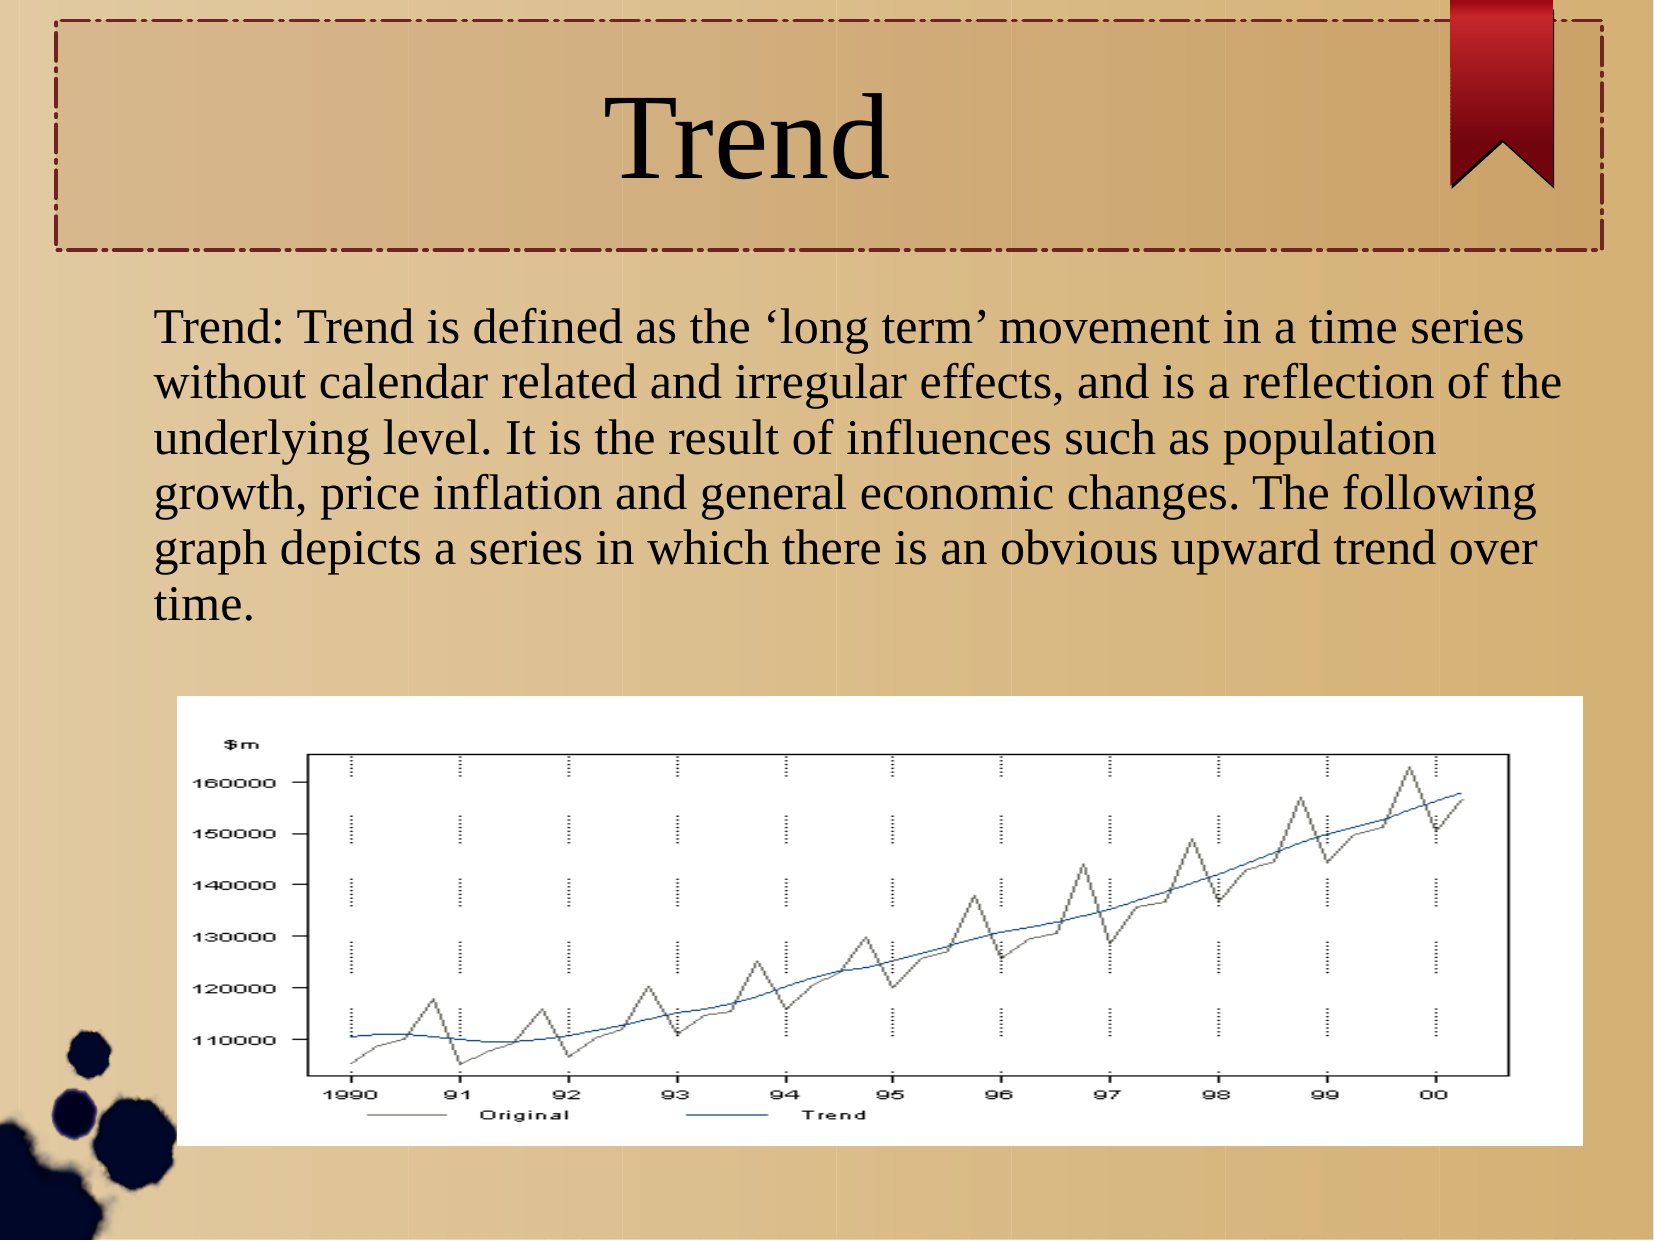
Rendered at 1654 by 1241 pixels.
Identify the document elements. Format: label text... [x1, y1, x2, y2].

picture [177, 696, 1583, 1146]
title Trend [82, 47, 1412, 229]
list Trend: Trend is defined as the ‘long term’ movement in a time series without calendar related and irregular effects, and is a reflection of the underlying level. It is the result of influences such as population growth, price inflation and general economic changes. The following graph depicts a series in which there is an obvious upward trend over time. [82, 299, 1571, 697]
